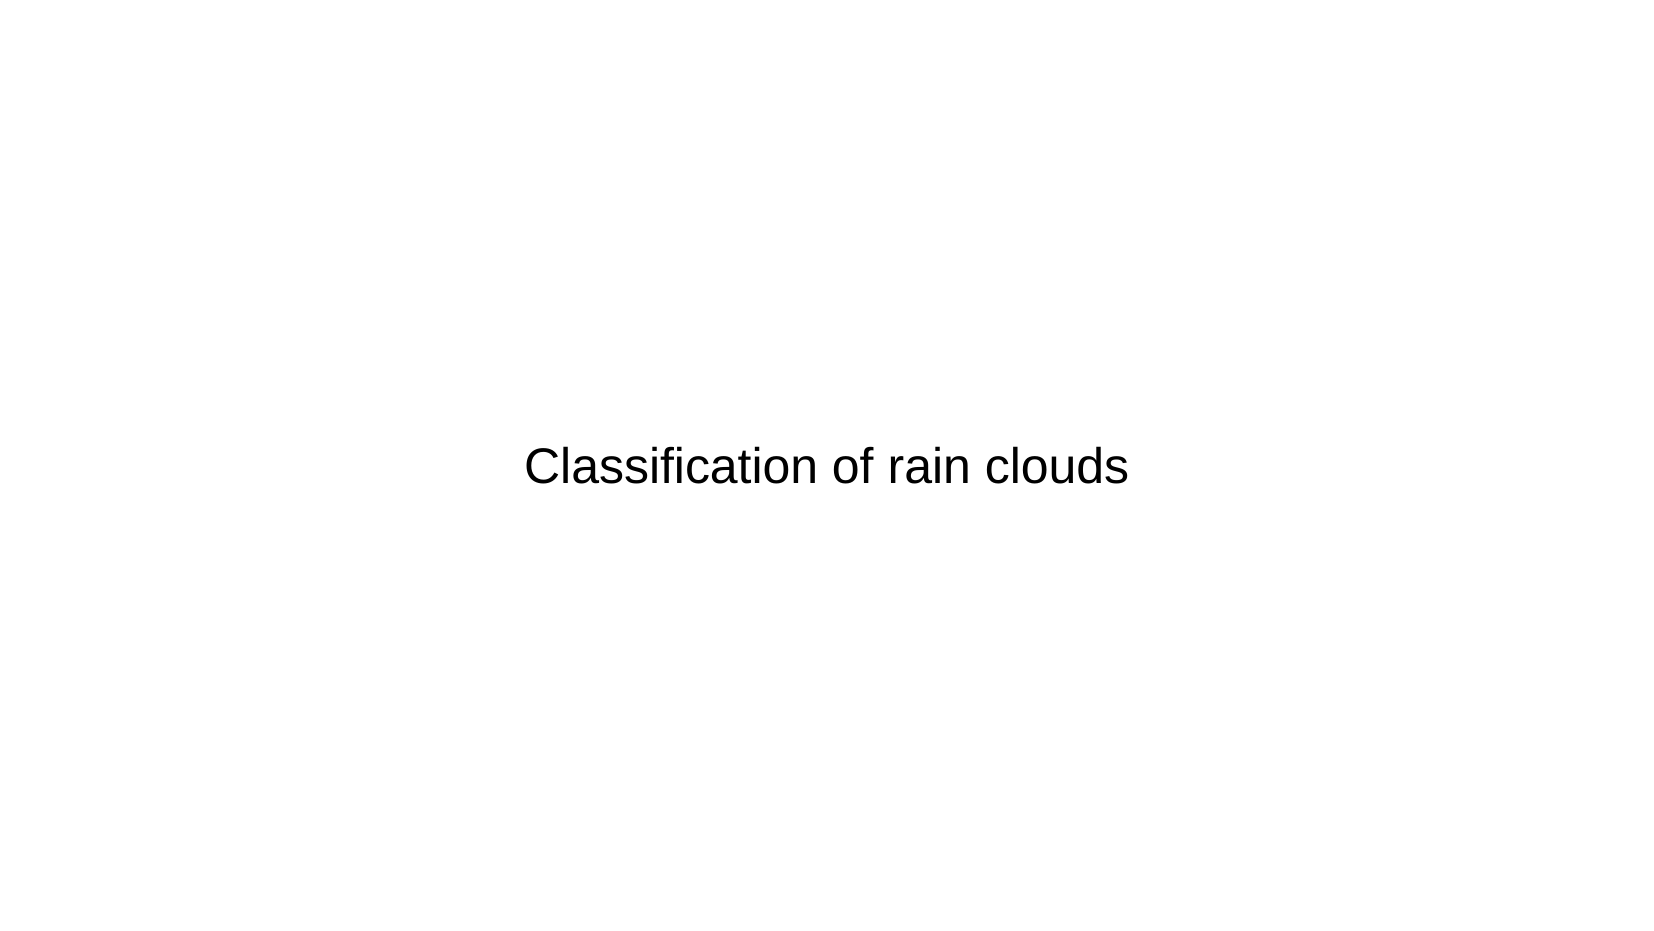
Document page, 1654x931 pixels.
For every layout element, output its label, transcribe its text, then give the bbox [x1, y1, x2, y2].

title Classification of rain clouds [82, 388, 1571, 544]
